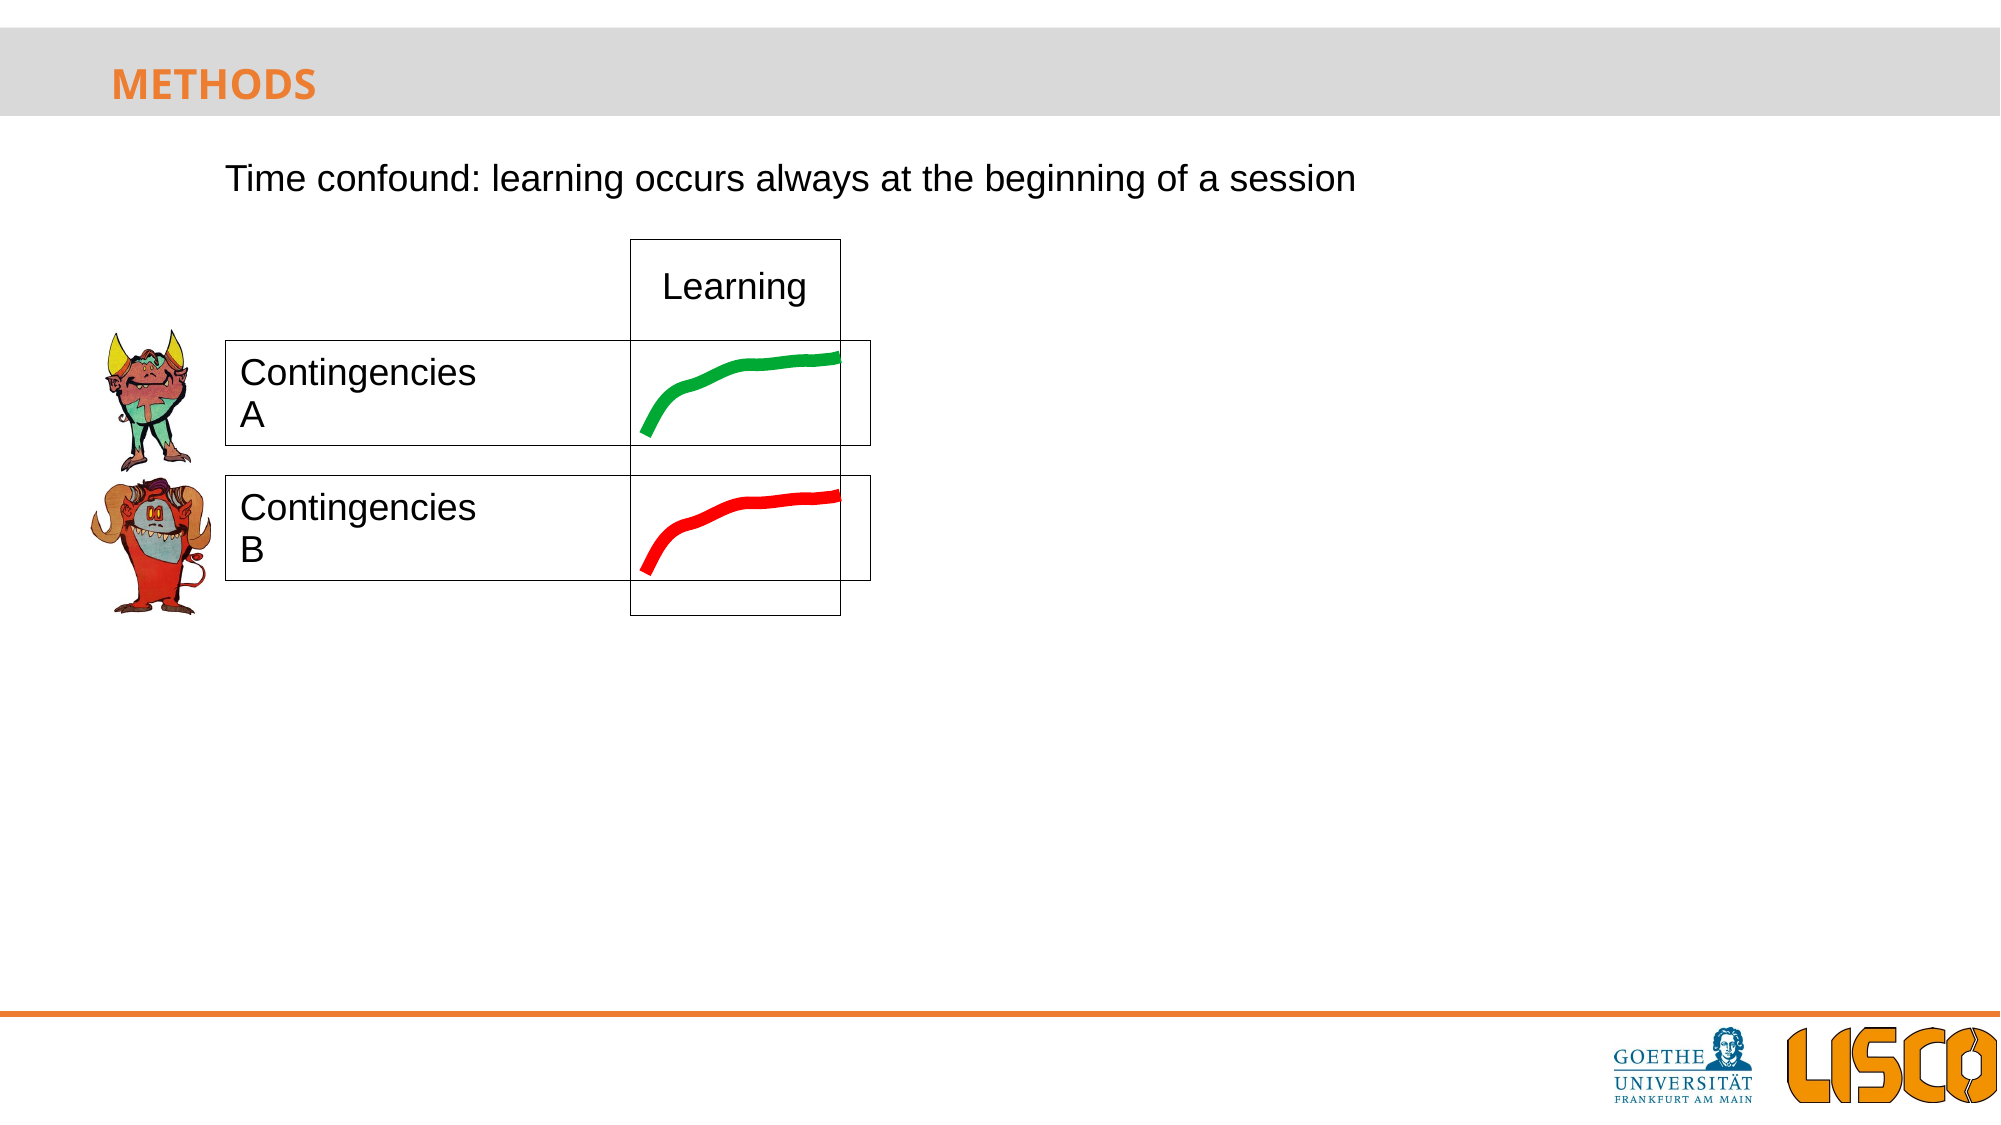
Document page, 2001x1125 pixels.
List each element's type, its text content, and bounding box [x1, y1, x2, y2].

text_box Time confound: learning occurs always at the beginning of a session [210, 149, 1426, 207]
text_box Contingencies B [631, 475, 840, 581]
picture [1733, 1027, 1752, 1067]
picture [90, 477, 211, 616]
picture [105, 329, 191, 472]
text_box [0, 27, 2000, 116]
text_box Learning [647, 258, 903, 315]
picture [1787, 1027, 1997, 1103]
text_box Contingencies A [841, 340, 871, 446]
text_box Contingencies A [225, 340, 630, 446]
text_box Contingencies B [225, 475, 630, 581]
text_box METHODS [95, 50, 354, 116]
text_box Contingencies B [841, 475, 871, 581]
picture [1614, 1027, 1752, 1103]
text_box Contingencies A [631, 340, 840, 446]
